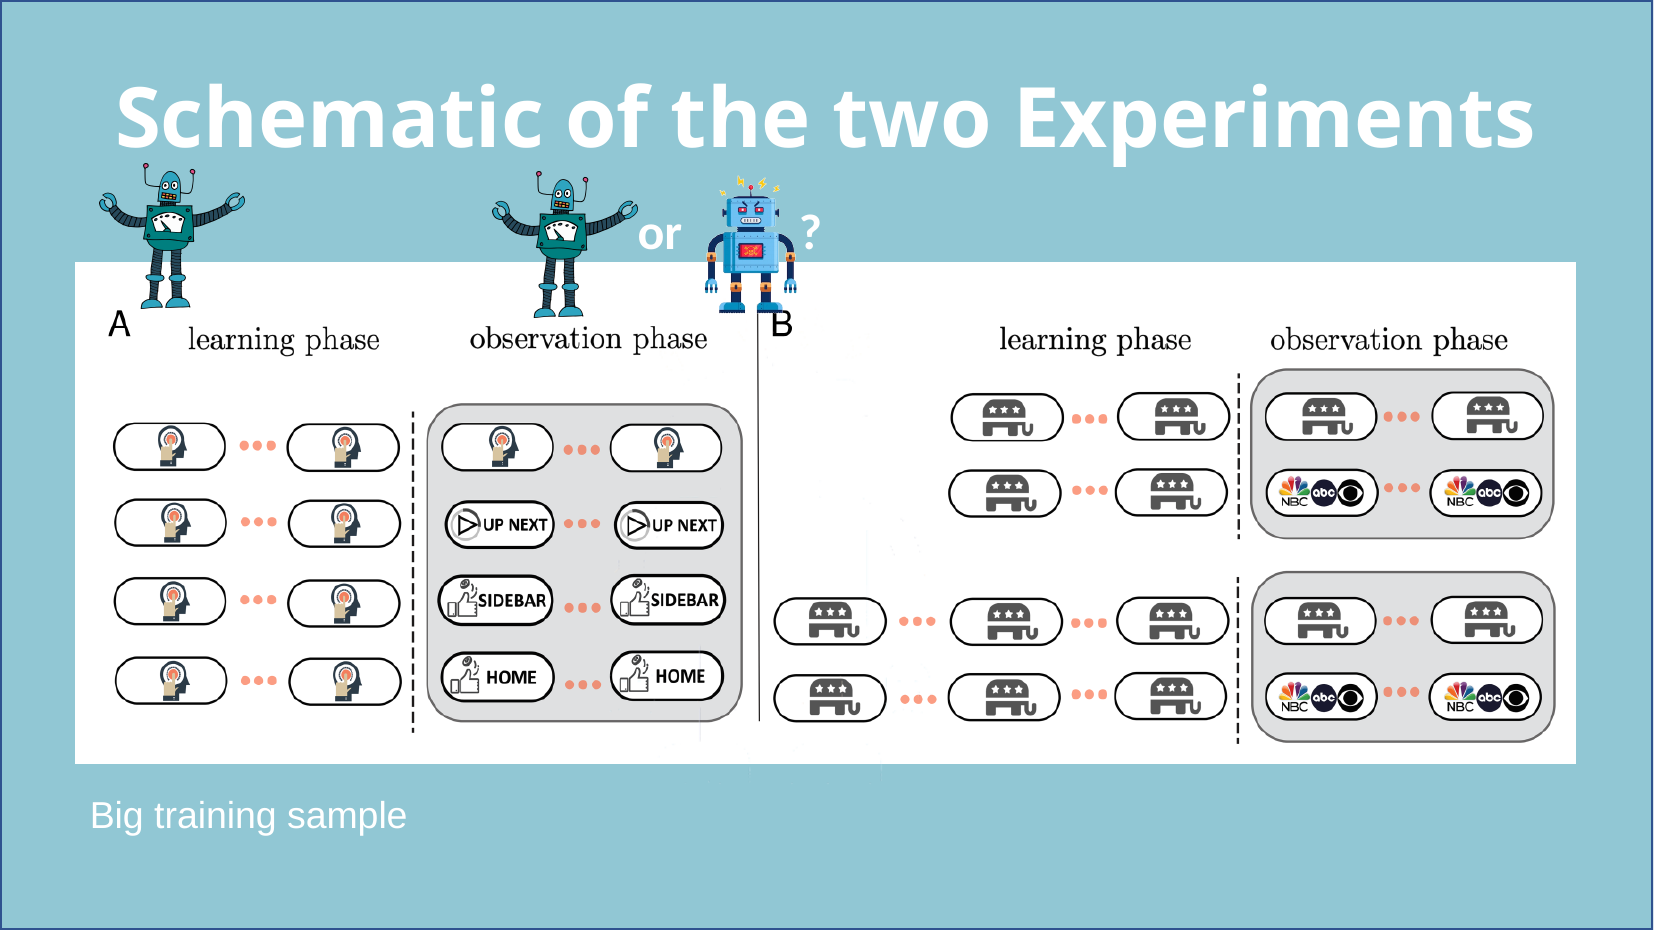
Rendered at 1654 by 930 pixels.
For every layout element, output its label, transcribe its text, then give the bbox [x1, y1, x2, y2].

picture [75, 163, 1576, 814]
text_box Big training sample [75, 787, 444, 840]
title or ? [637, 159, 938, 301]
title Schematic of the two Experiments [82, 37, 1571, 193]
